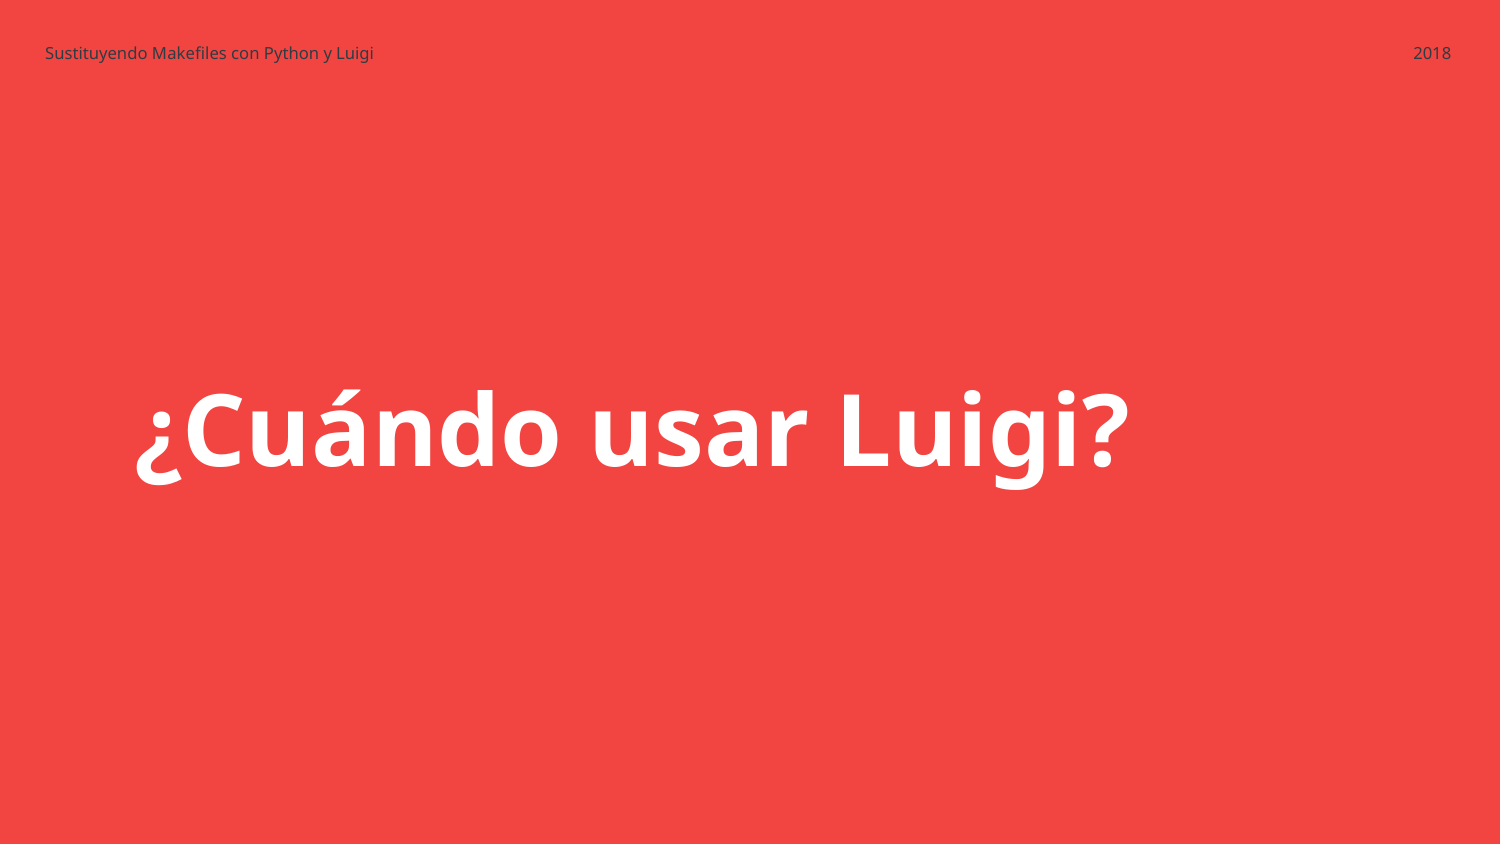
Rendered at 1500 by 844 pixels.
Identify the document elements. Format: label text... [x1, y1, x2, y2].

title ¿Cuándo usar Luigi? [119, 128, 1381, 726]
